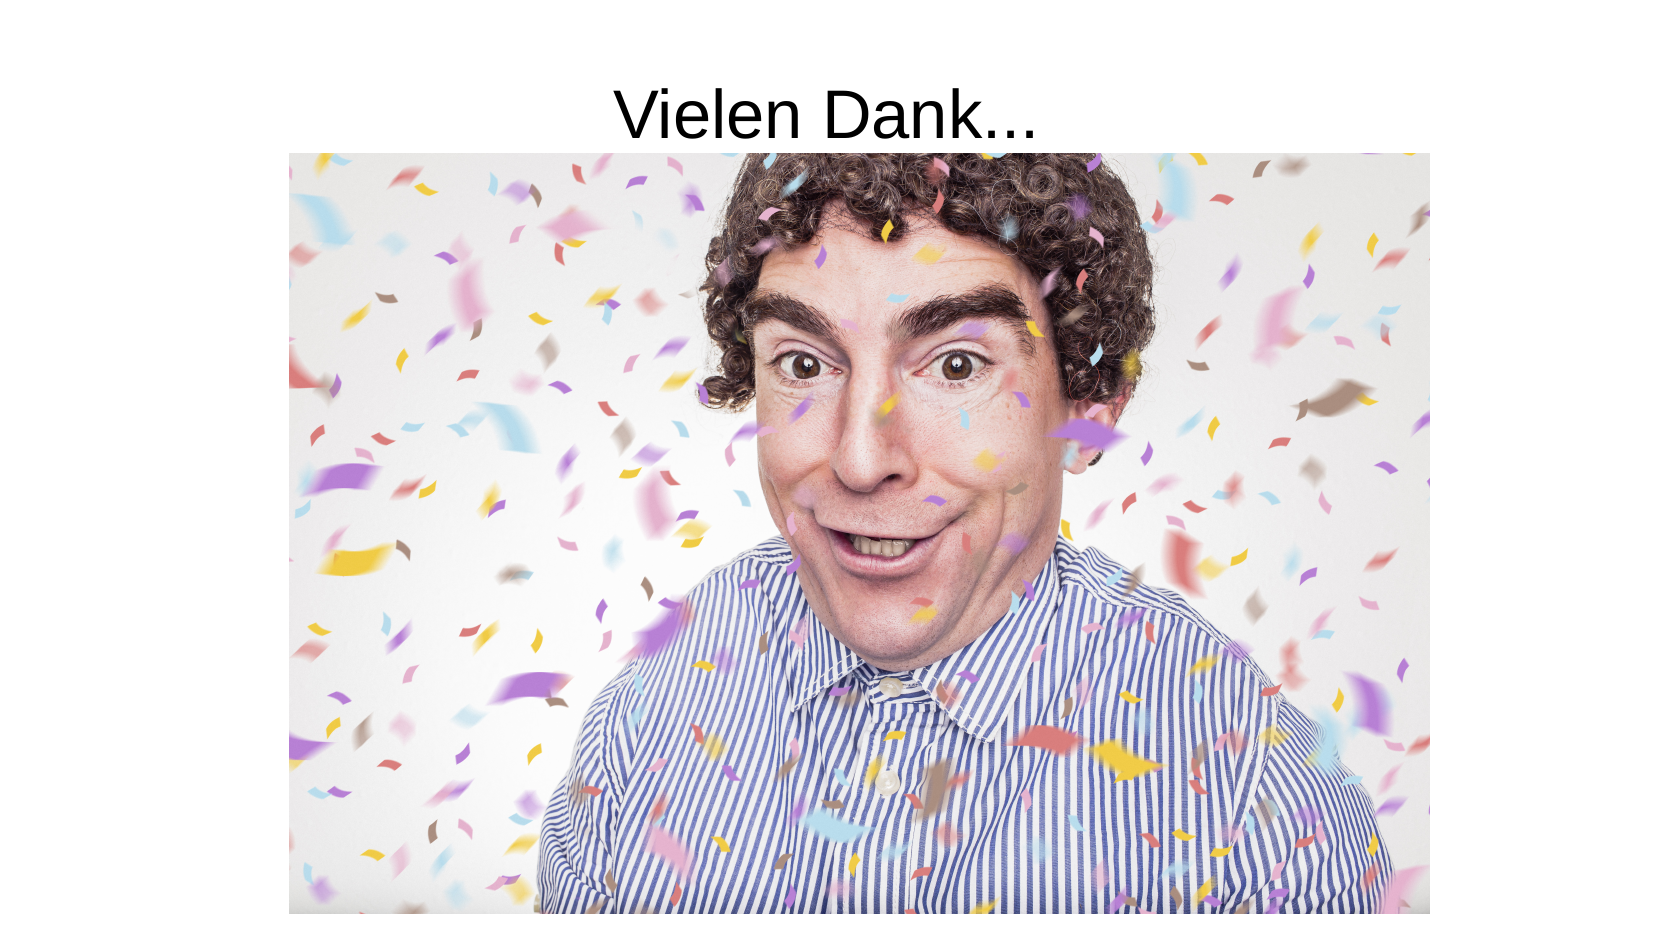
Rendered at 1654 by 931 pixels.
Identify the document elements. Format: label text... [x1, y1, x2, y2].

picture [289, 153, 1430, 914]
title Vielen Dank... [82, 37, 1571, 193]
